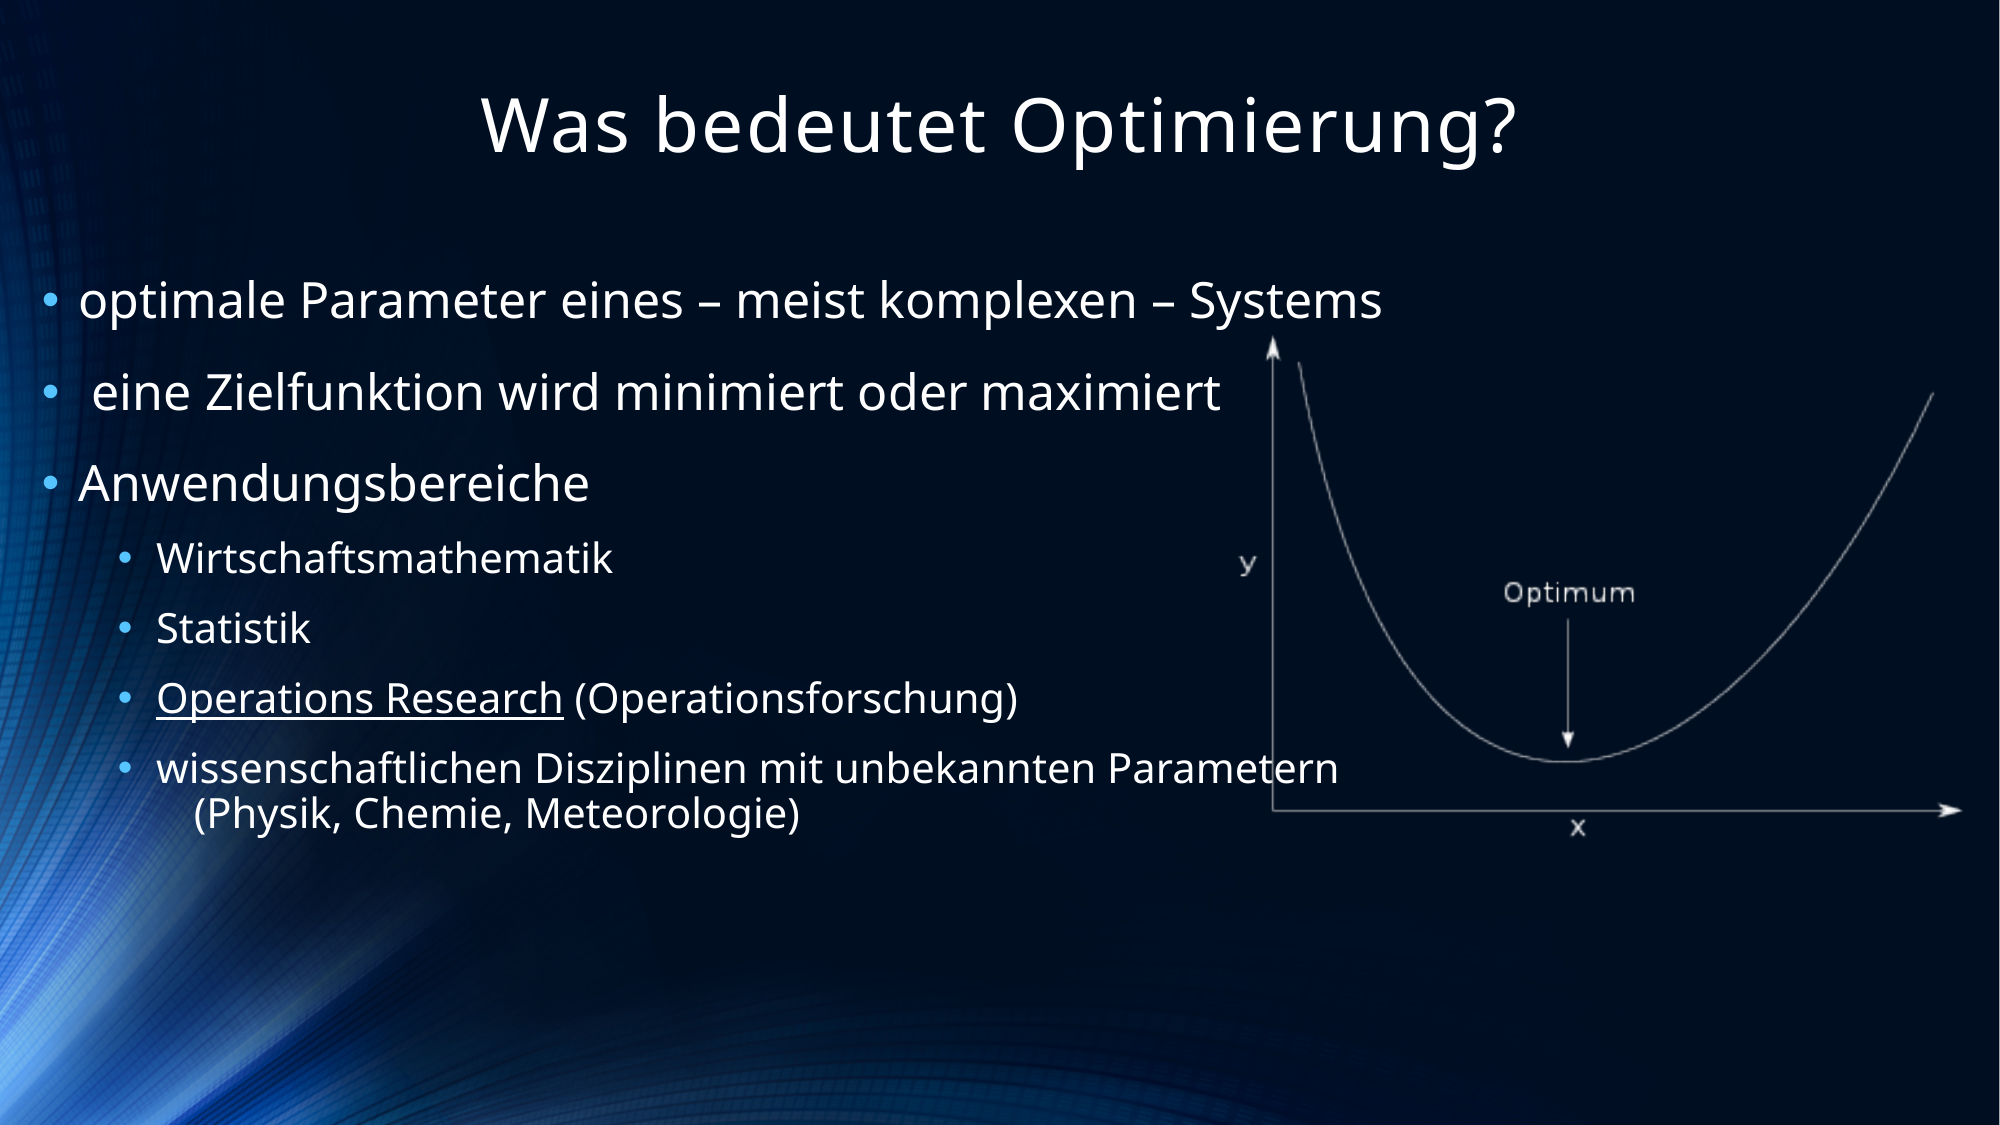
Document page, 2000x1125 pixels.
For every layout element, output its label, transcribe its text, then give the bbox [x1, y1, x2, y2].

list optimale Parameter eines – meist komplexen – Systems eine Zielfunktion wird minimiert oder maximiert Anwendungsbereiche Wirtschaftsmathematik Statistik Operations Research (Operationsforschung) wissenschaftlichen Disziplinen mit unbekannten Parametern (Physik, Chemie, Meteorologie) [26, 267, 1526, 857]
title Was bedeutet Optimierung? [249, 62, 1750, 177]
picture [1223, 308, 2000, 857]
